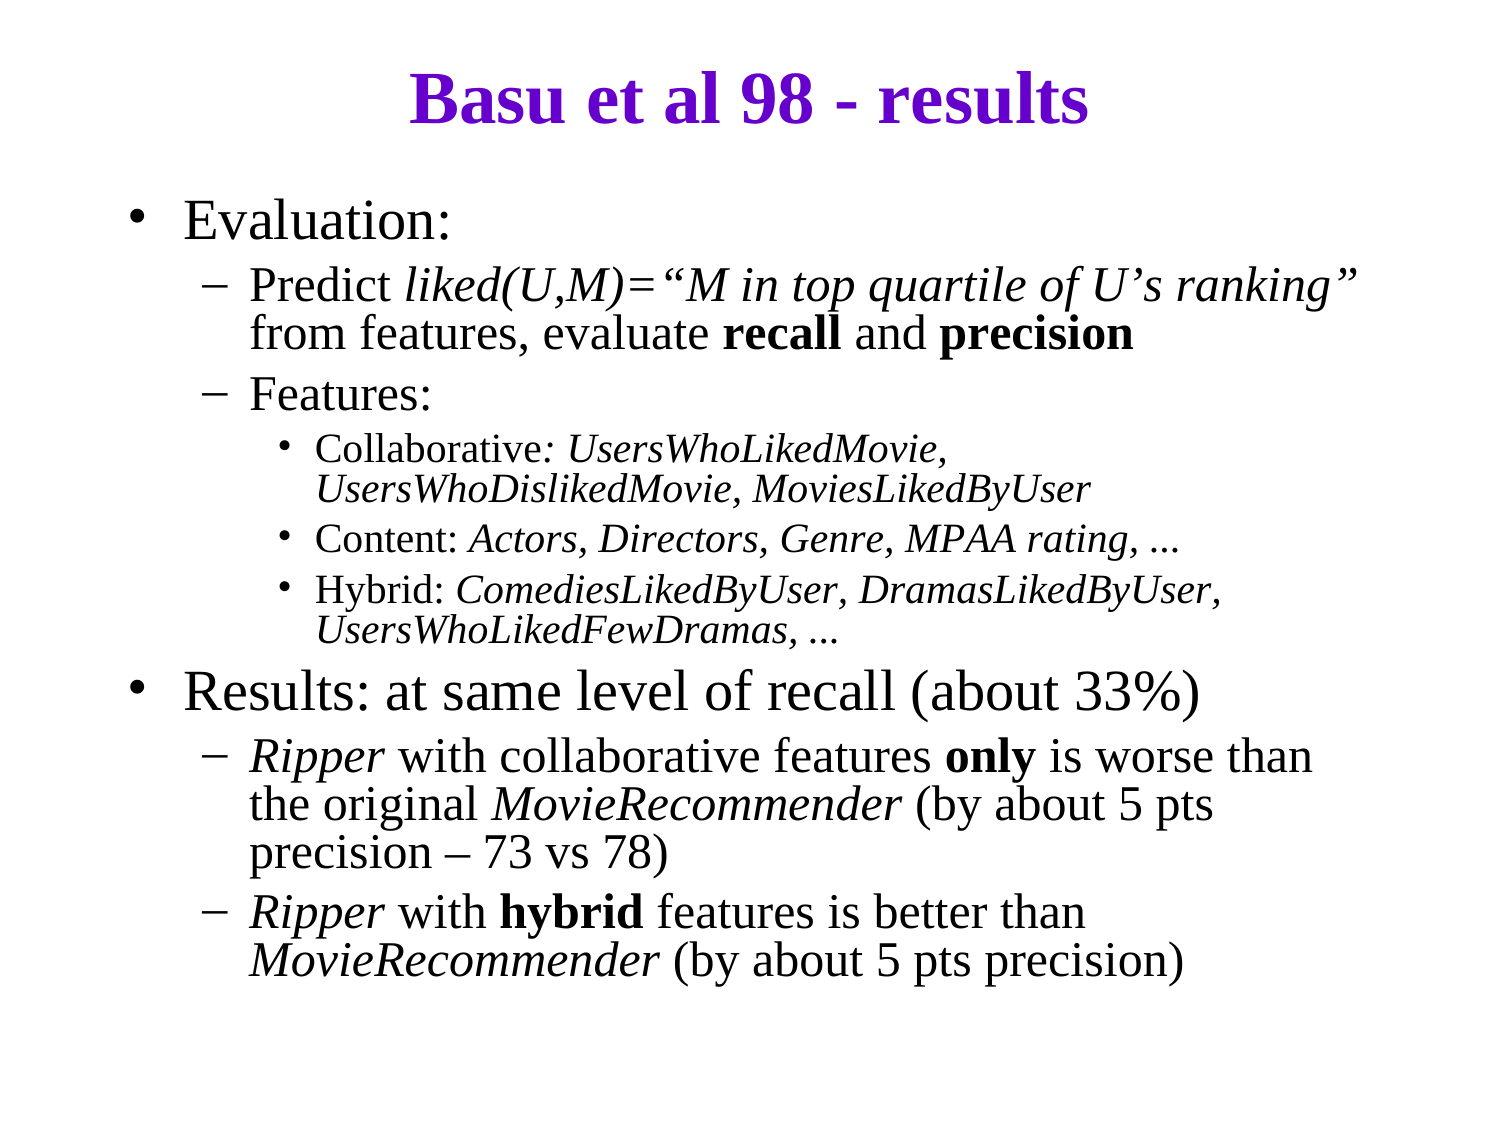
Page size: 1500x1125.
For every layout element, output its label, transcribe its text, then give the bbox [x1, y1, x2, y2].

list Evaluation: Predict liked(U,M)=“M in top quartile of U’s ranking” from features, evaluate recall and precision Features: Collaborative: UsersWhoLikedMovie, UsersWhoDislikedMovie, MoviesLikedByUser Content: Actors, Directors, Genre, MPAA rating, ... Hybrid: ComediesLikedByUser, DramasLikedByUser, UsersWhoLikedFewDramas, ... Results: at same level of recall (about 33%) Ripper with collaborative features only is worse than the original MovieRecommender (by about 5 pts precision – 73 vs 78) Ripper with hybrid features is better than MovieRecommender (by about 5 pts precision) [112, 187, 1388, 1000]
title Basu et al 98 - results [112, 0, 1388, 187]
